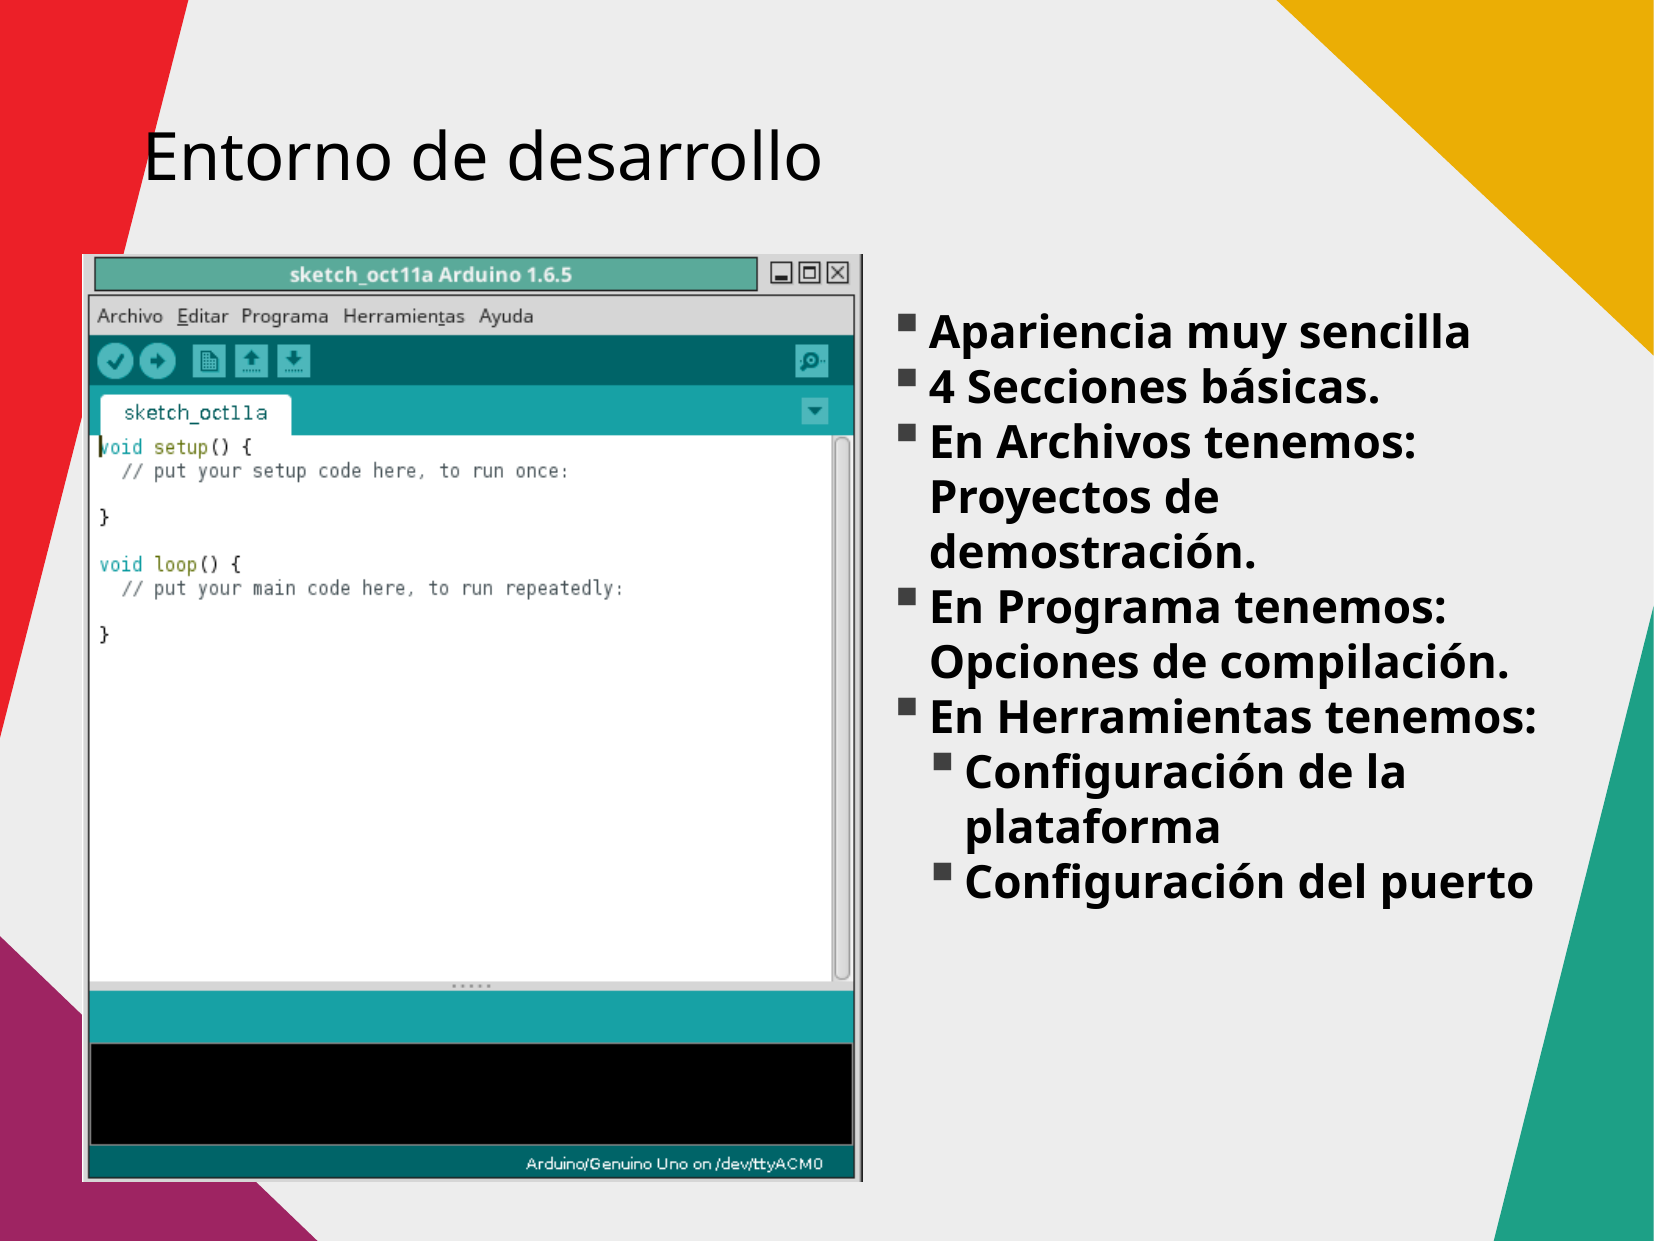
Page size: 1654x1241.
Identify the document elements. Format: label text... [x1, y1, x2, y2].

picture [82, 254, 863, 1182]
text_box Apariencia muy sencilla 4 Secciones básicas. En Archivos tenemos: Proyectos de demostración. En Programa tenemos: Opciones de compilación. En Herramientas tenemos: Configuración de la plataforma Configuración del puerto [885, 295, 1556, 1114]
text_box Entorno de desarrollo [134, 40, 1003, 201]
